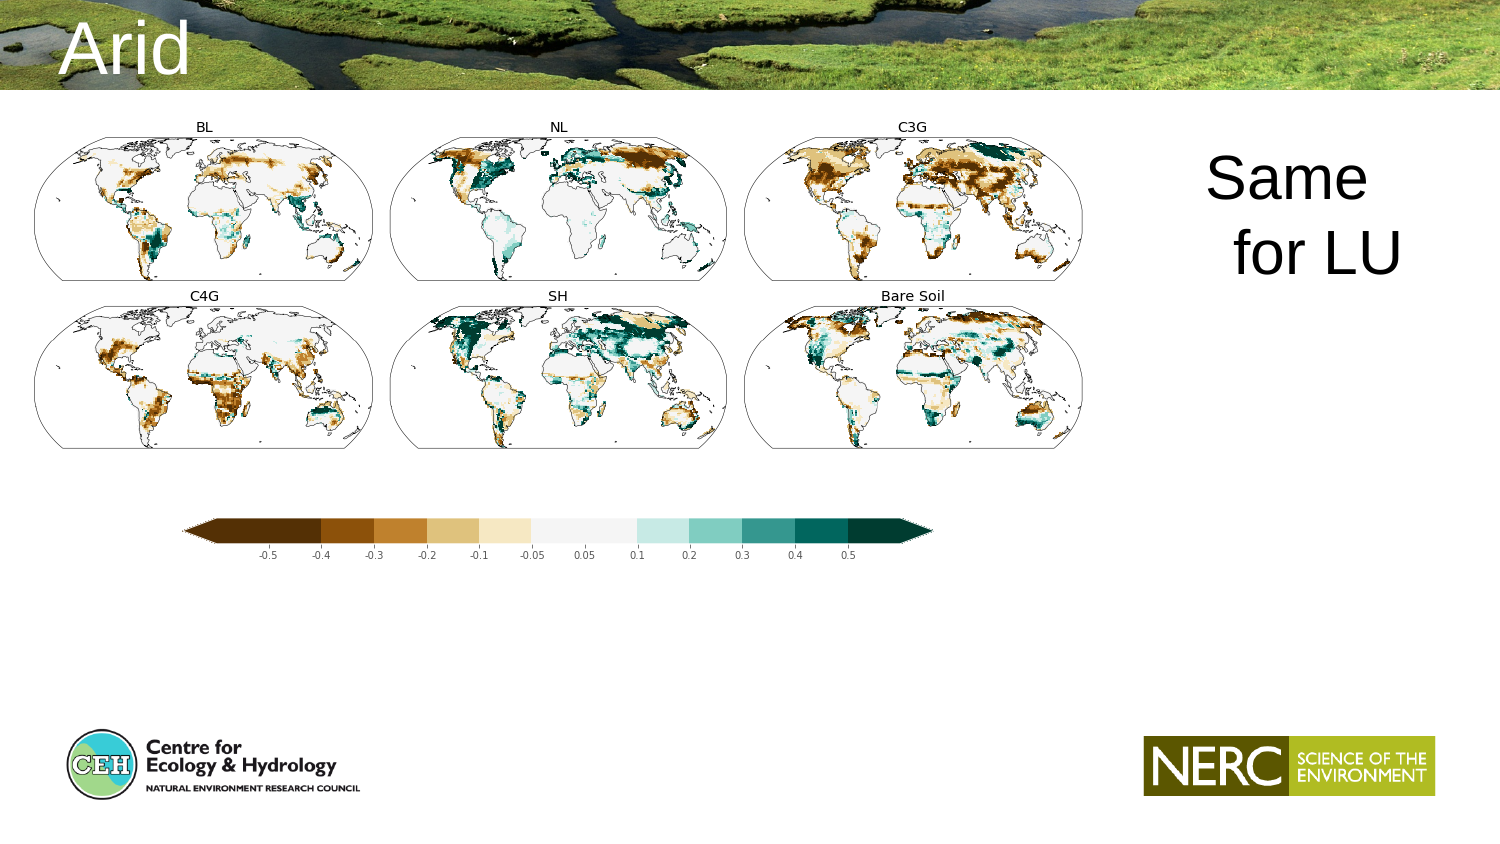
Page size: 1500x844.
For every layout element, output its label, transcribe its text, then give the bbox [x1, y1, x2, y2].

picture [64, 728, 361, 800]
list Arid [0, 0, 1500, 90]
list Same for LU [1115, 89, 1495, 844]
picture [24, 114, 1091, 567]
